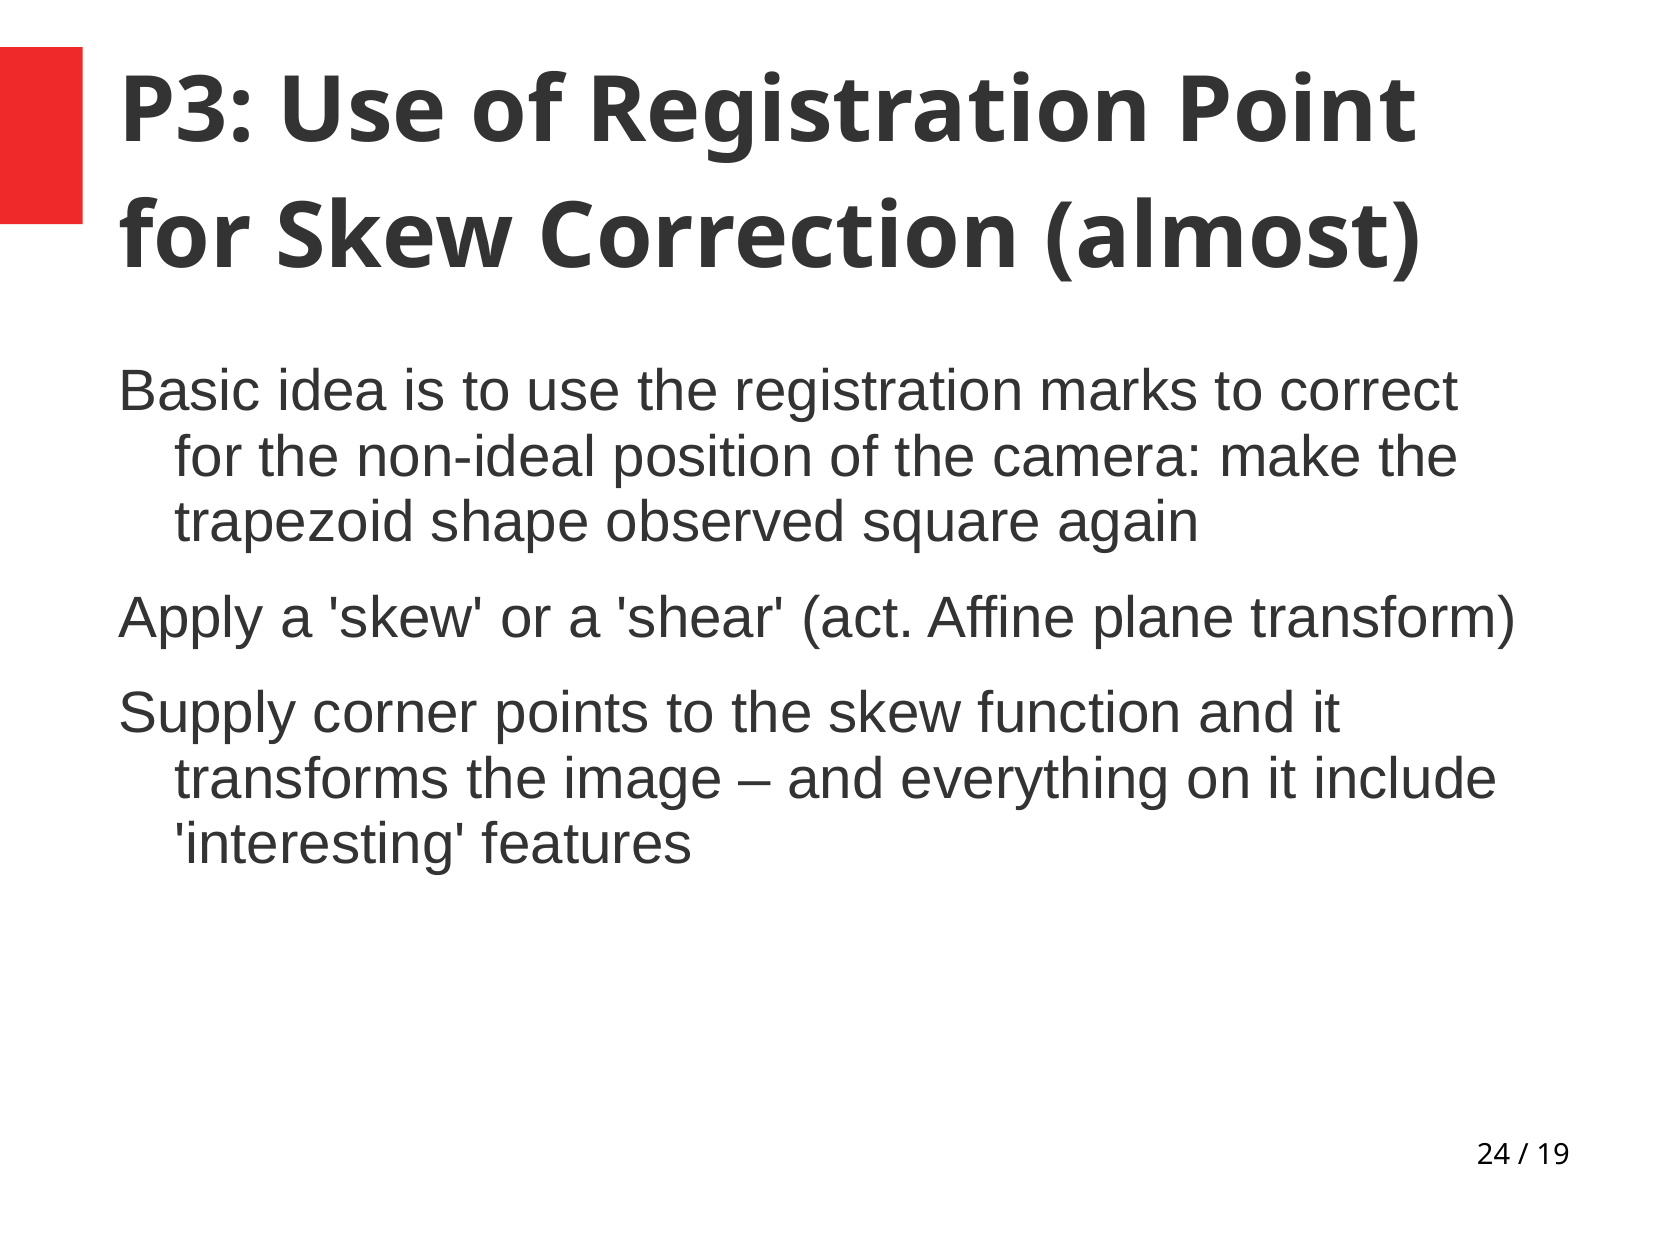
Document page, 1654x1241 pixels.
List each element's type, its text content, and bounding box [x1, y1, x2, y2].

title P3: Use of Registration Point for Skew Correction (almost) [118, 34, 1571, 271]
list Basic idea is to use the registration marks to correct for the non-ideal position of the camera: make the trapezoid shape observed square again Apply a 'skew' or a 'shear' (act. Affine plane transform) Supply corner points to the skew function and it transforms the image – and everything on it include 'interesting' features [118, 354, 1536, 1074]
